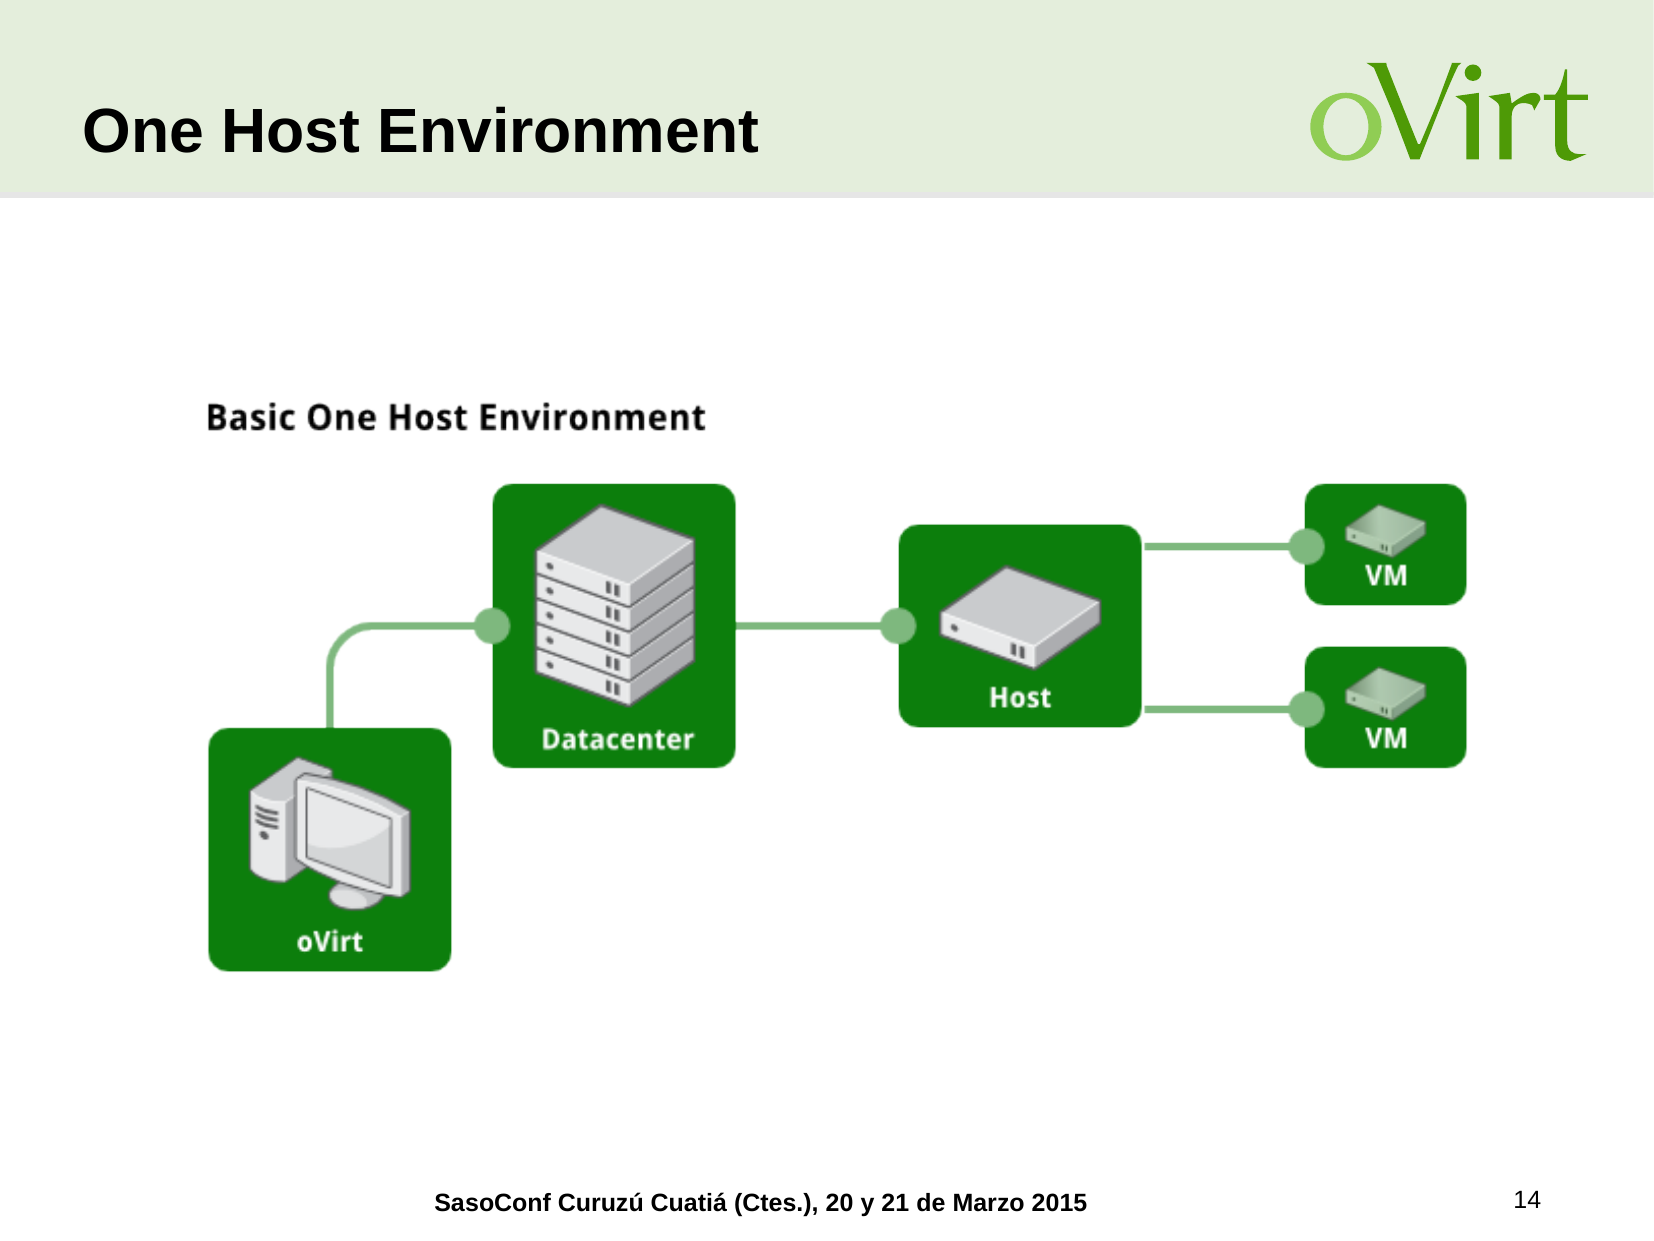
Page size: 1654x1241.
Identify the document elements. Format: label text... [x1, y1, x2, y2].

picture [168, 362, 1508, 1013]
title One Host Environment [82, 37, 1571, 226]
